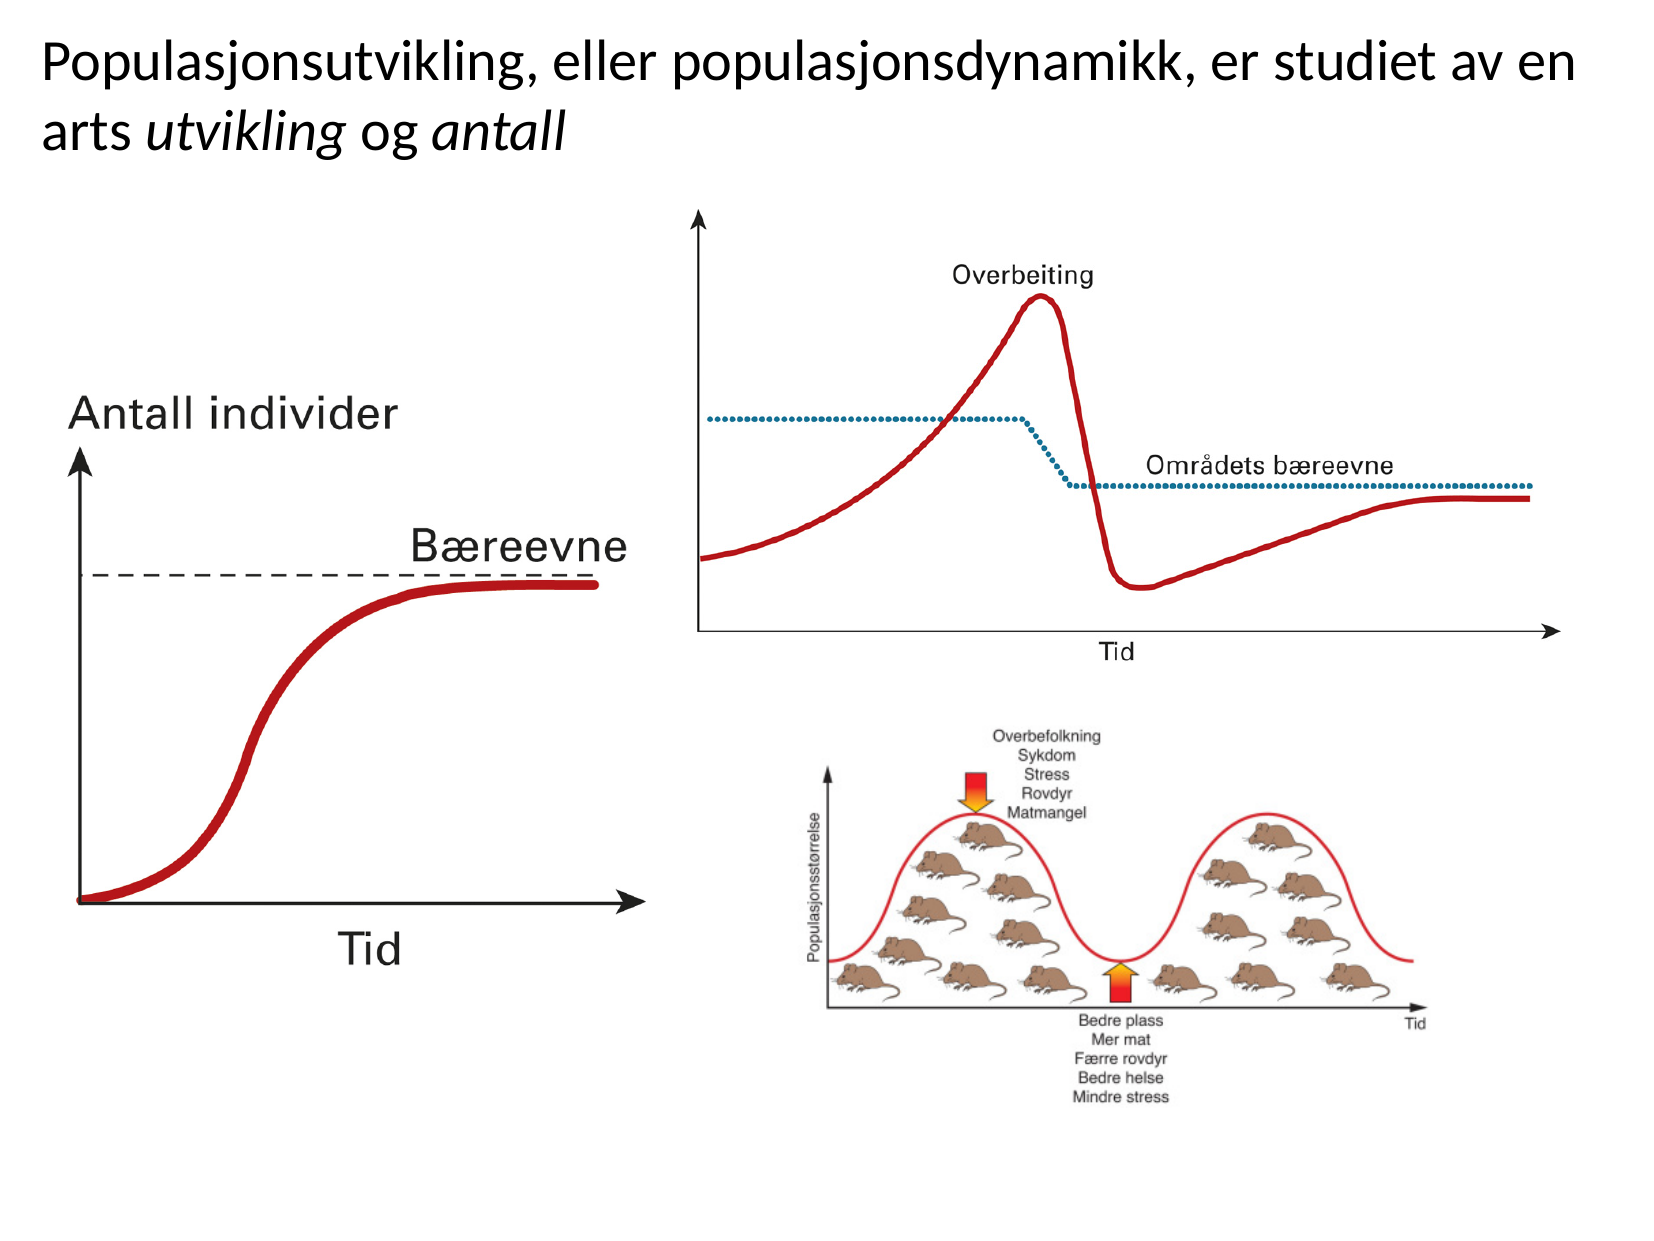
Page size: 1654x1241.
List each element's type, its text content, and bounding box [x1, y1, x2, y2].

picture [67, 389, 646, 976]
picture [776, 704, 1471, 1127]
text_box Populasjonsutvikling, eller populasjonsdynamikk, er studiet av en arts utvikling og antall [26, 14, 1636, 243]
picture [690, 209, 1561, 666]
